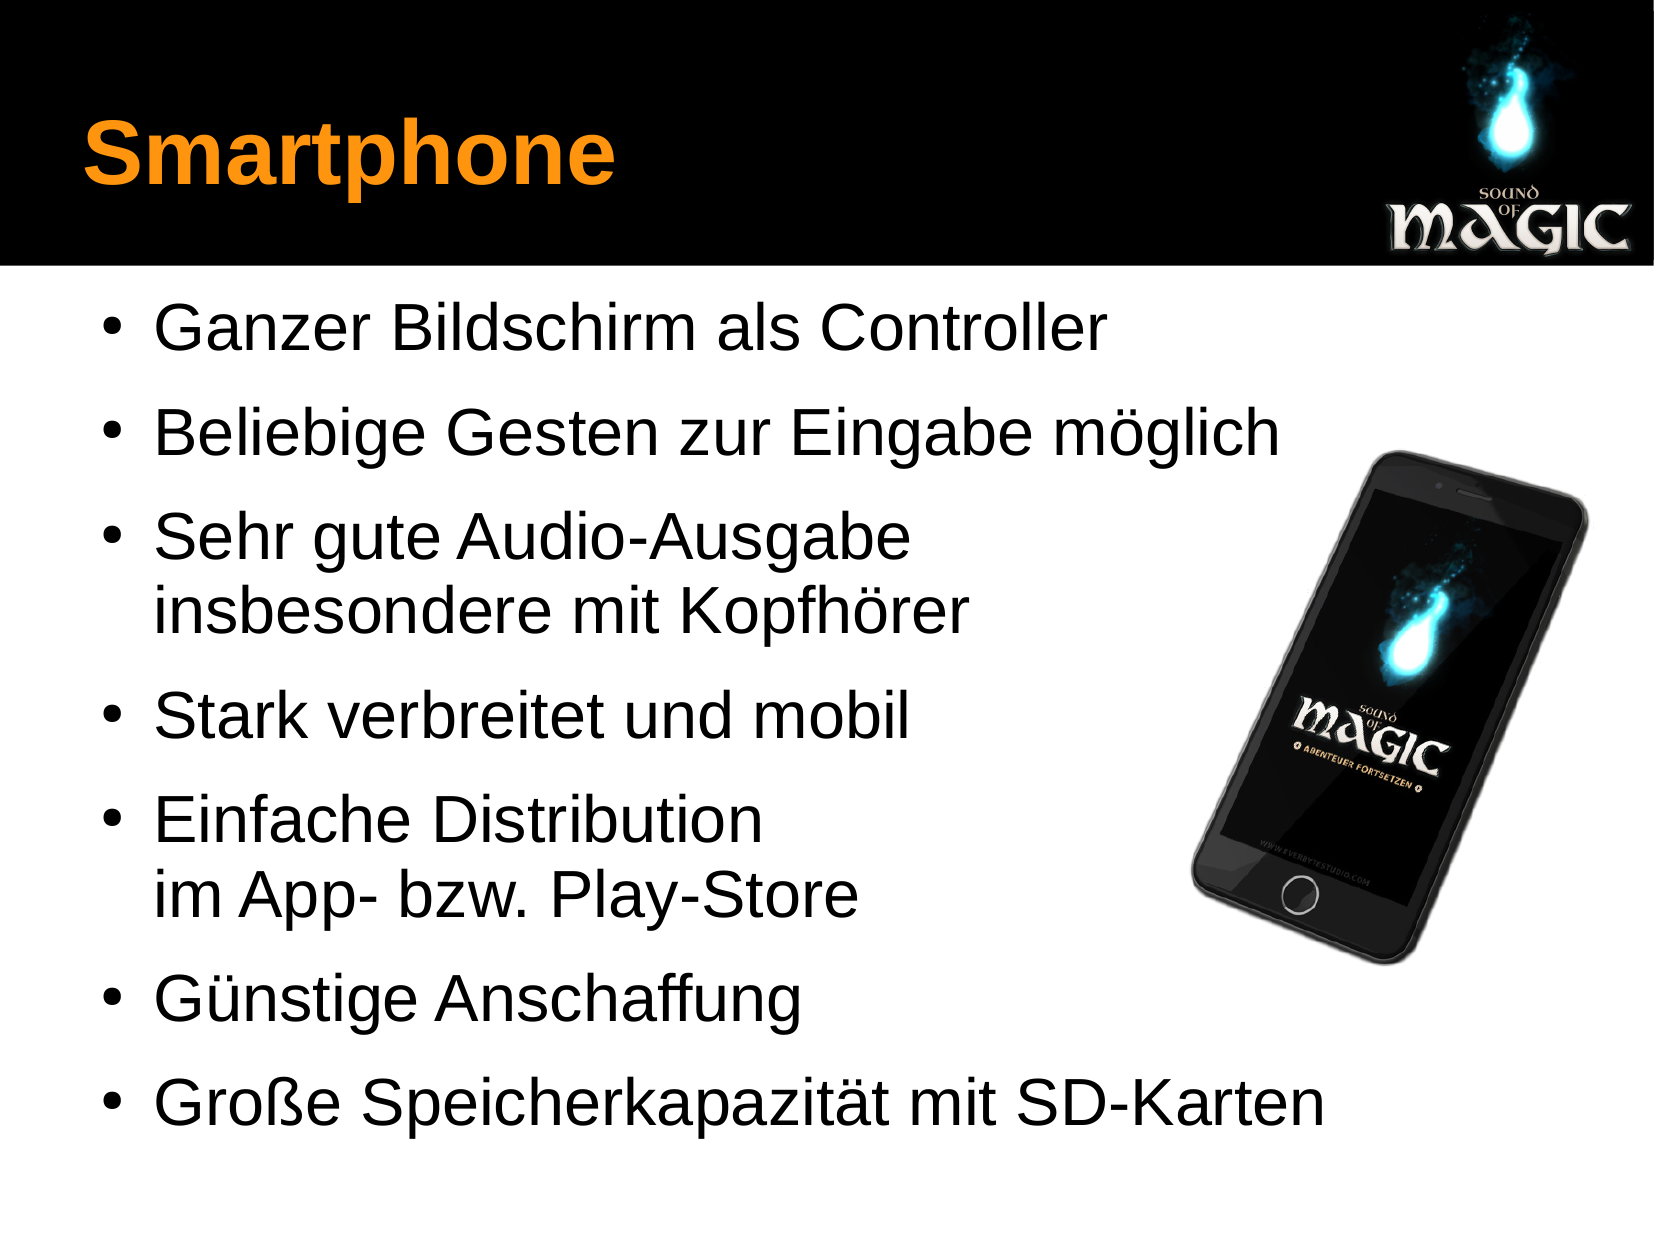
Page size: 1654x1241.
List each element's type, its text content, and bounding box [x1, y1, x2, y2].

list Ganzer Bildschirm als Controller Beliebige Gesten zur Eingabe möglich Sehr gute Audio-Ausgabe insbesondere mit Kopfhörer Stark verbreitet und mobil Einfache Distribution im App- bzw. Play-Store Günstige Anschaffung Große Speicherkapazität mit SD-Karten [82, 290, 1571, 1140]
title Smartphone [82, 49, 1571, 257]
picture [1364, 11, 1654, 260]
picture [1182, 442, 1595, 975]
